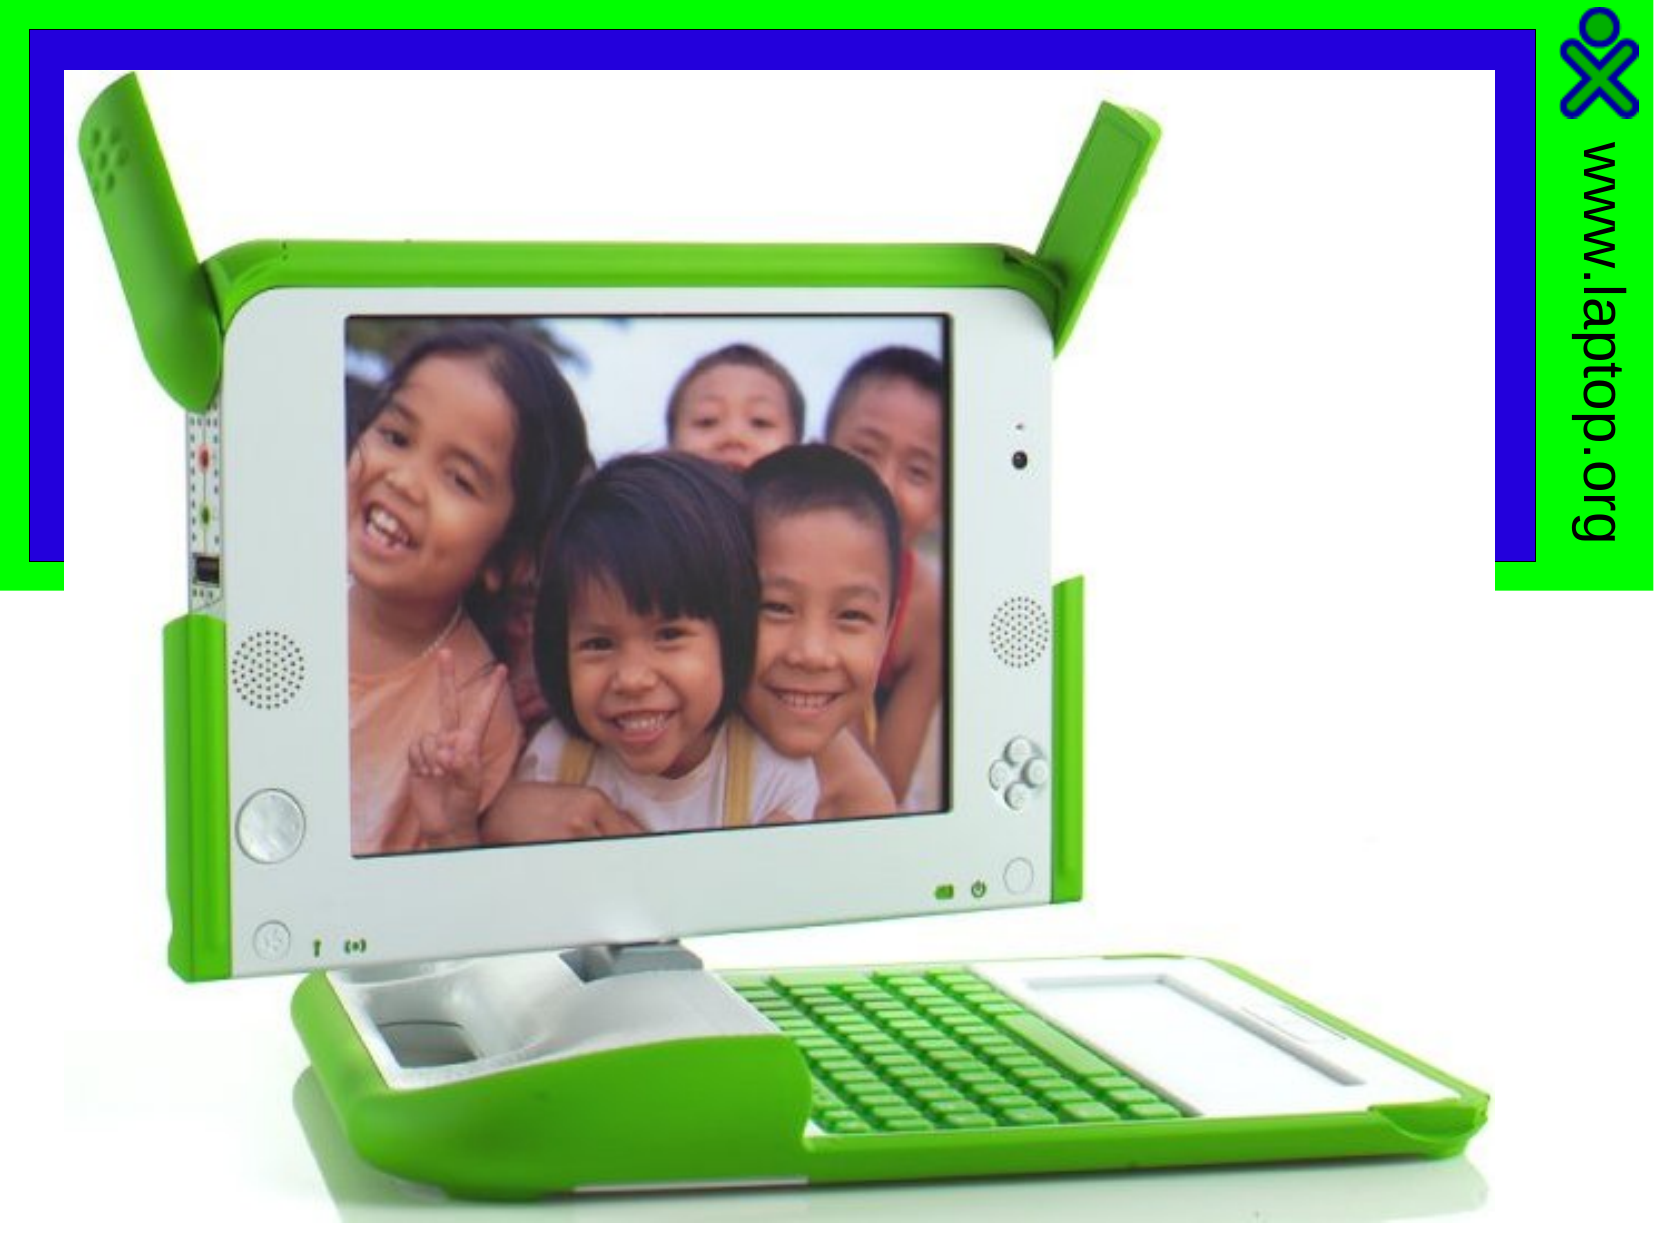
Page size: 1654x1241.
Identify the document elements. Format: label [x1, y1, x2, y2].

picture [64, 70, 1495, 1223]
picture [1559, 7, 1639, 119]
